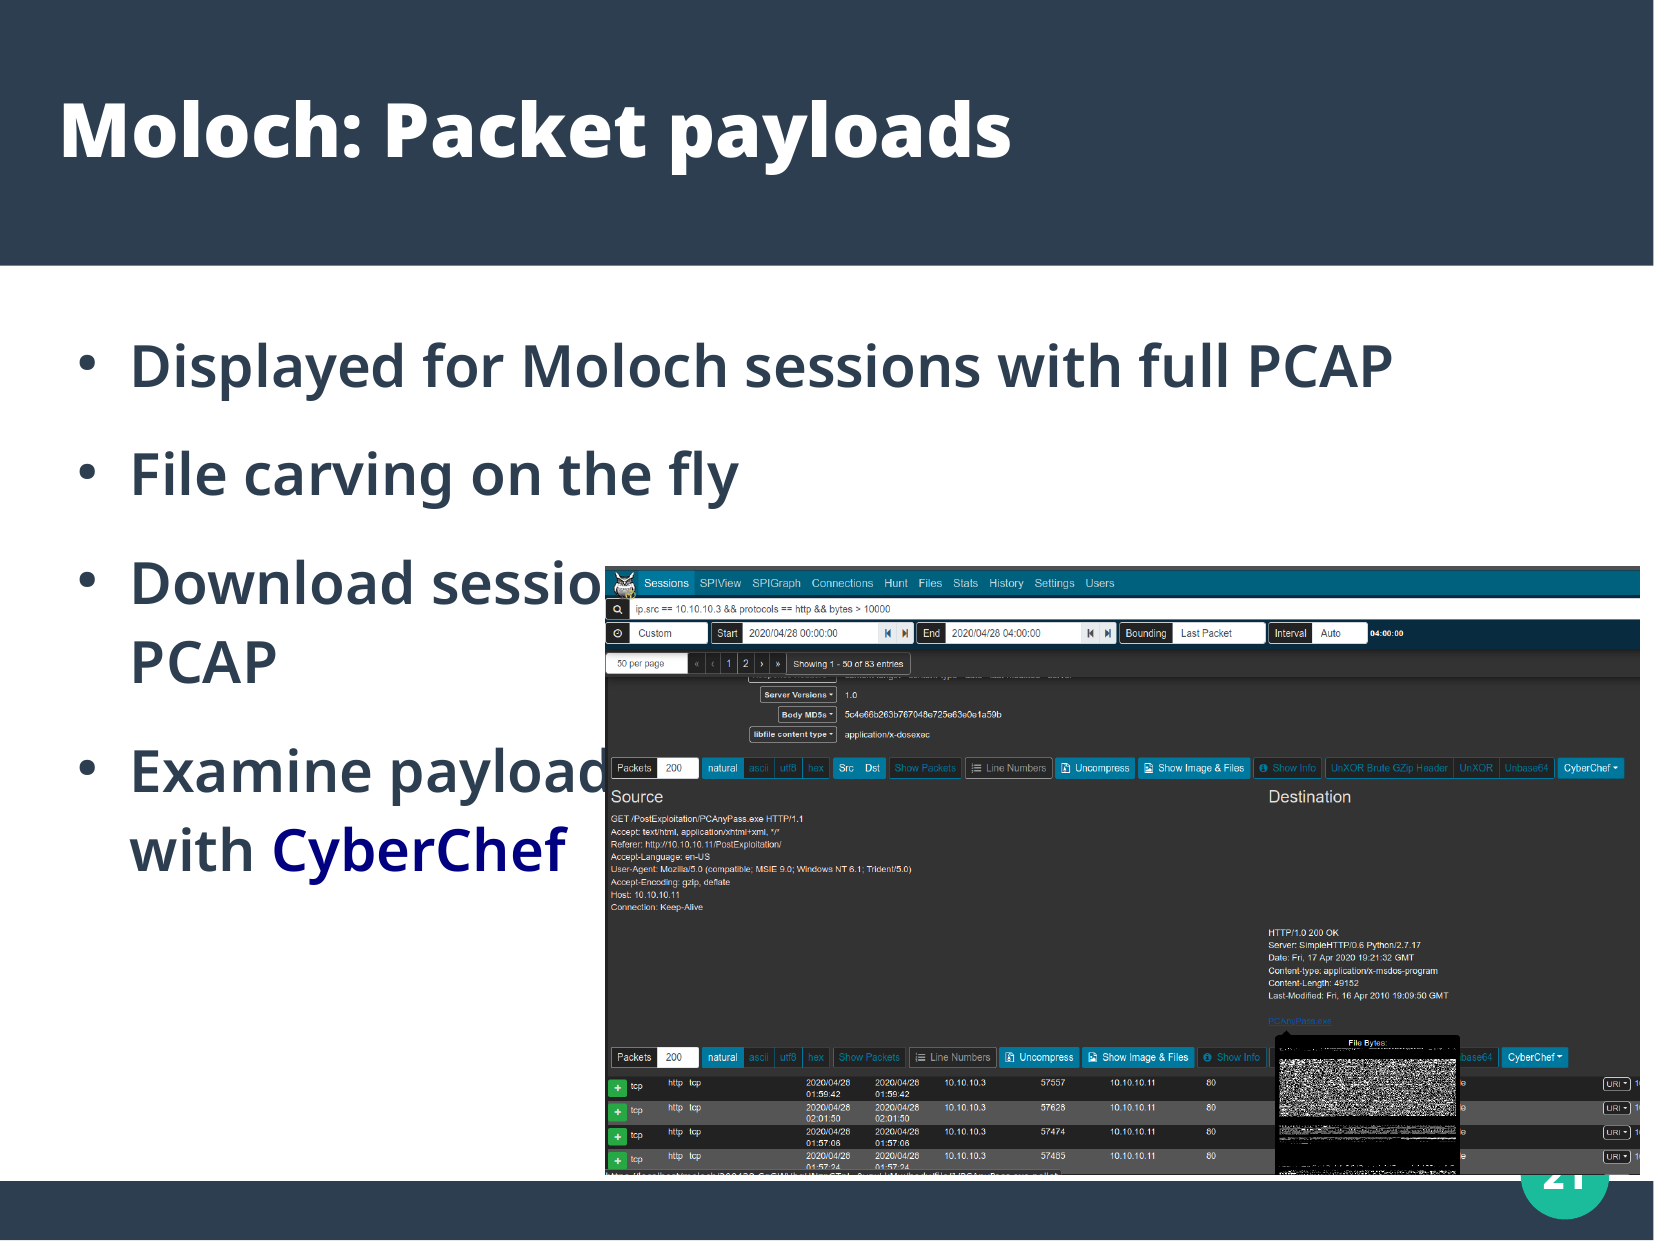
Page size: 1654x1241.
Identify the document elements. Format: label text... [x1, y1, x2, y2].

picture [605, 566, 1640, 570]
picture [605, 573, 1640, 1175]
list Displayed for Moloch sessions with full PCAP File carving on the fly Download session PCAP Examine payload with CyberChef [59, 324, 1595, 1152]
title Moloch: Packet payloads [59, 49, 1595, 207]
